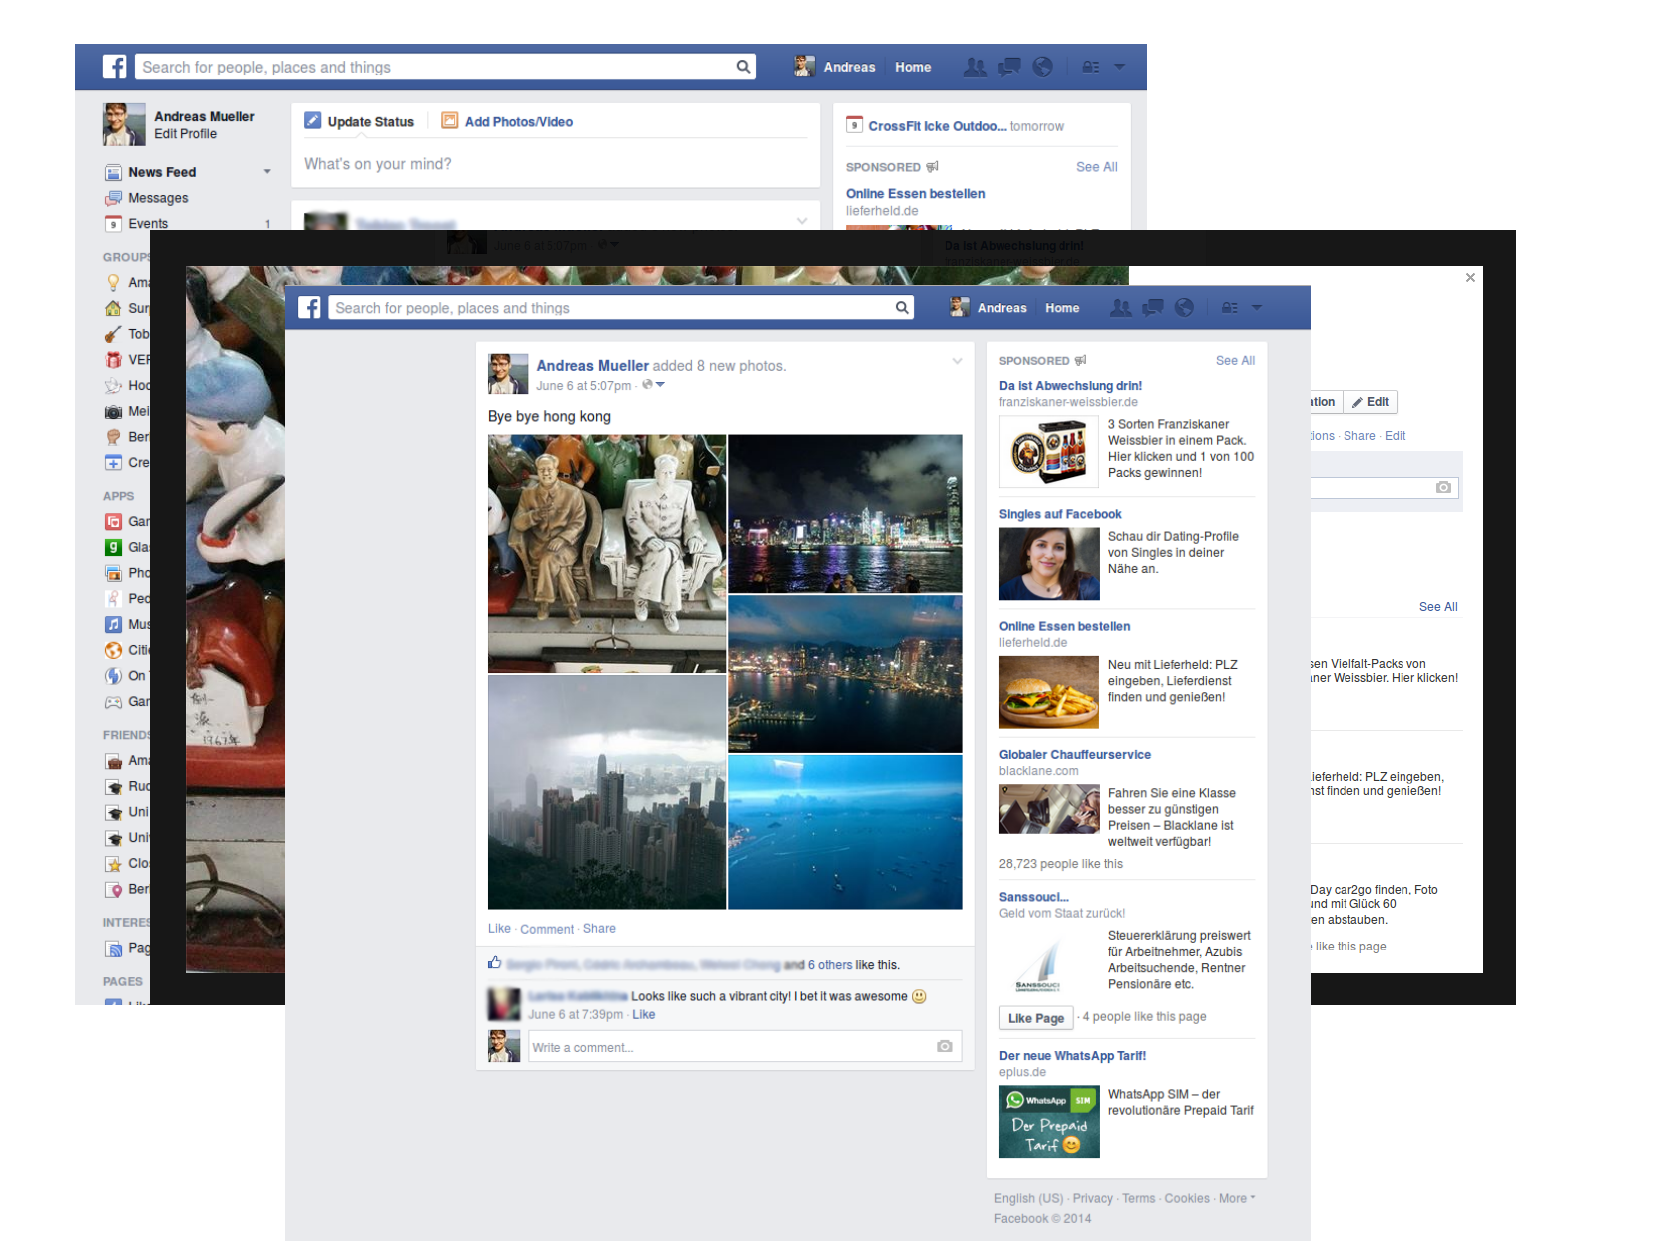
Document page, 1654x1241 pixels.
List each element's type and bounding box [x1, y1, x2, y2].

picture [75, 44, 1516, 1241]
